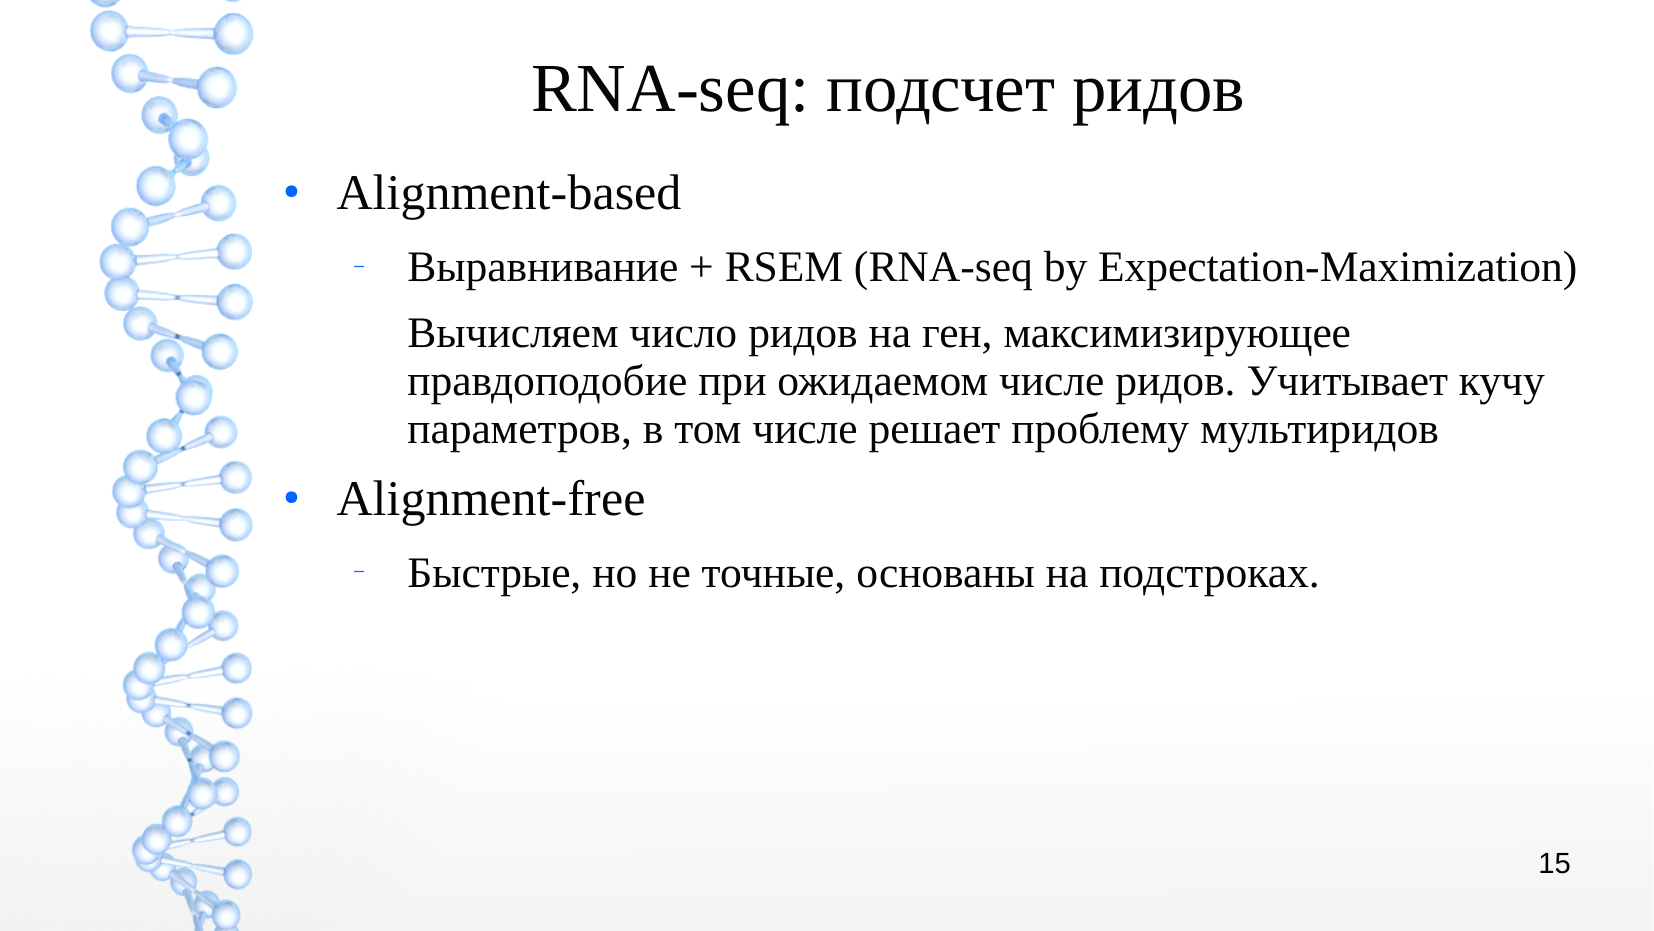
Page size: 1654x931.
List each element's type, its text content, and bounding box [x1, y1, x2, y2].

list Alignment-based Выравнивание + RSEM (RNA-seq by Expectation-Maximization) Вычисляем число ридов на ген, максимизирующее правдоподобие при ожидаемом числе ридов. Учитывает кучу параметров, в том числе решает проблему мультиридов Alignment-free Быстрые, но не точные, основаны на подстроках. [265, 165, 1595, 886]
title RNA-seq: подсчет ридов [224, 11, 1554, 166]
picture [0, 0, 1654, 931]
